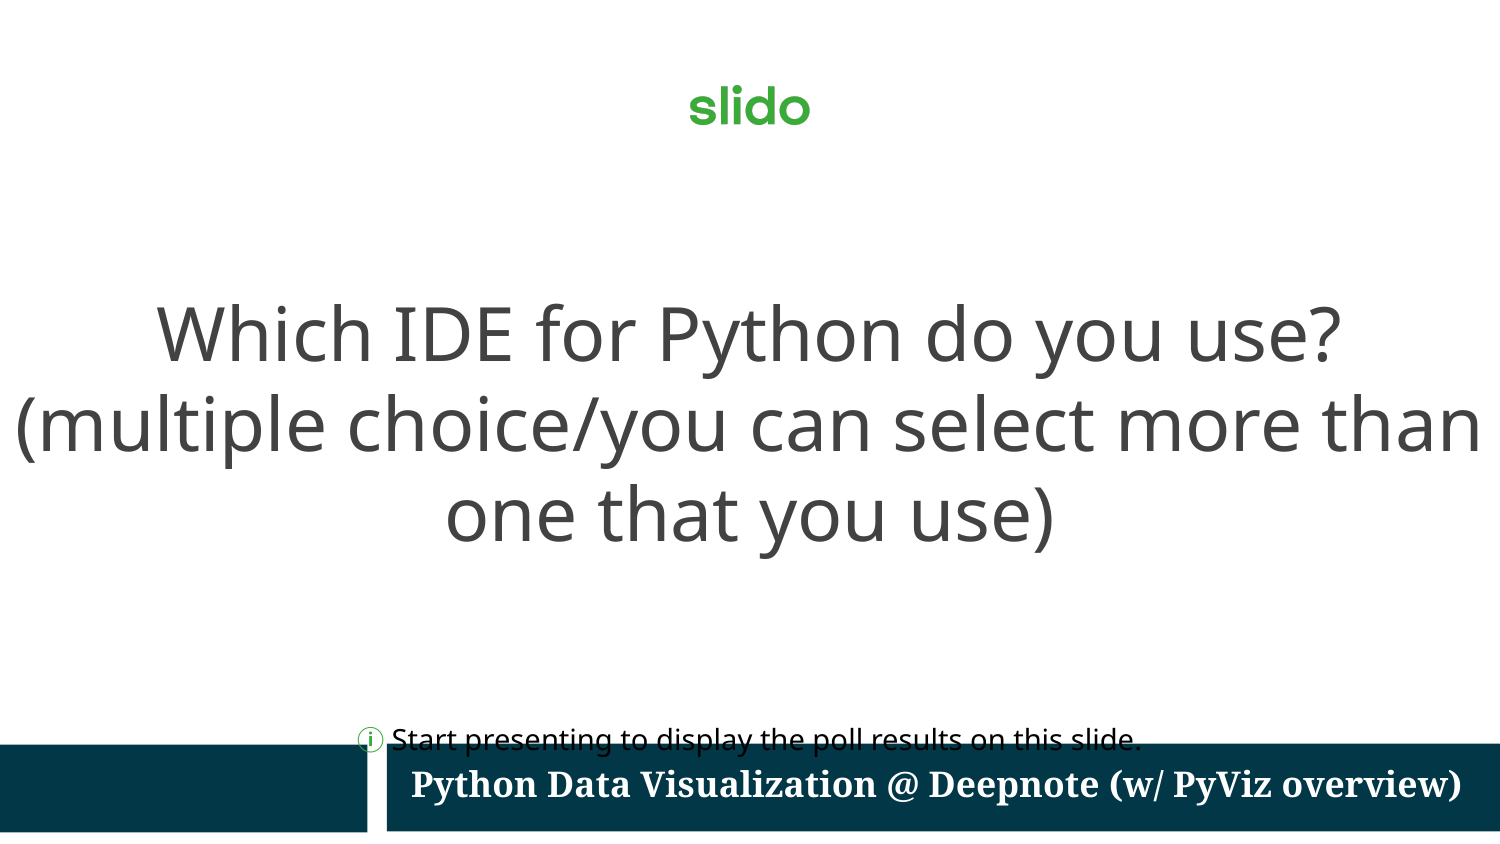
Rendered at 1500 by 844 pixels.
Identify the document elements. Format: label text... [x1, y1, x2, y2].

text_box Which IDE for Python do you use? (multiple choice/you can select more than one that you use) [0, 210, 1500, 633]
text_box Python Data Visualization @ Deepnote (w/ PyViz overview) [400, 740, 1500, 826]
text_box ⓘ Start presenting to display the poll results on this slide. [0, 633, 1500, 844]
picture [678, 74, 822, 137]
